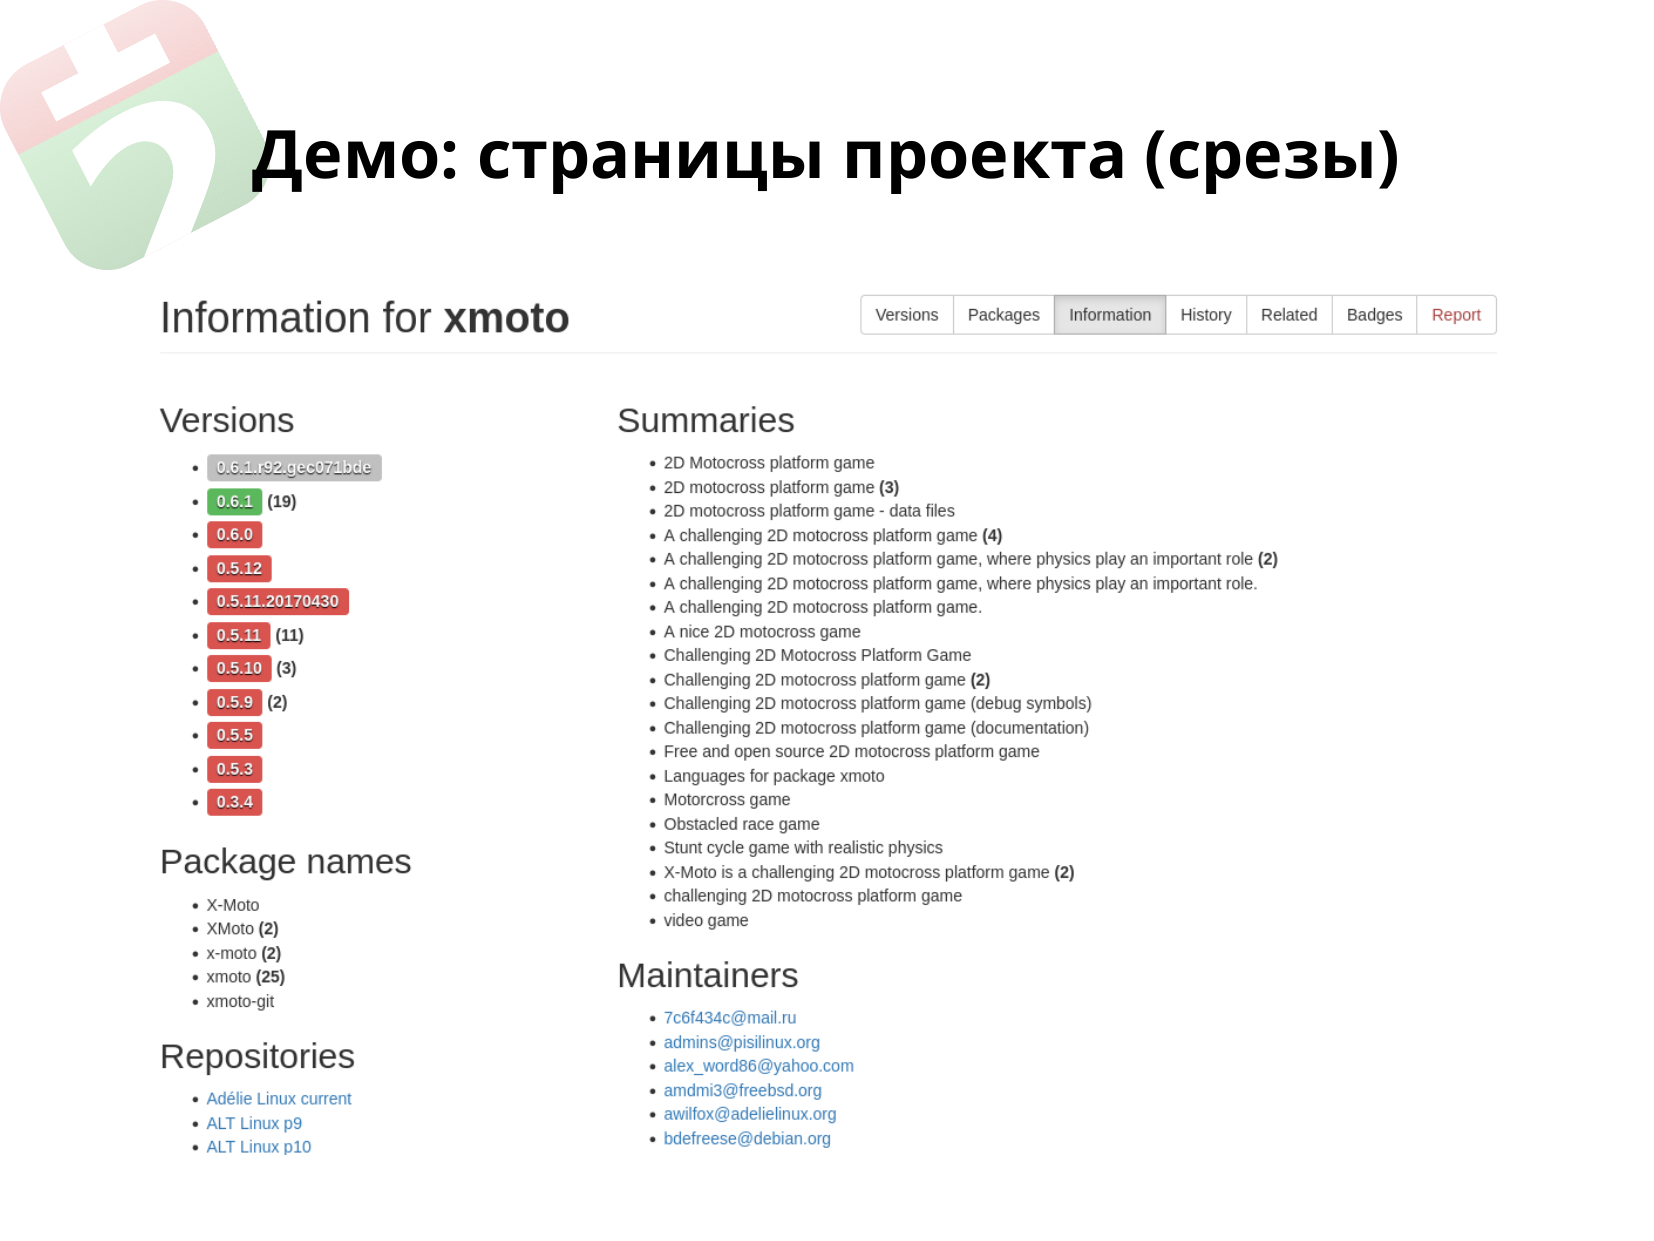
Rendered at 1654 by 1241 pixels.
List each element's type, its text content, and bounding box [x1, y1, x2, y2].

title Демо: страницы проекта (срезы) [82, 49, 1571, 257]
picture [151, 289, 1503, 1155]
